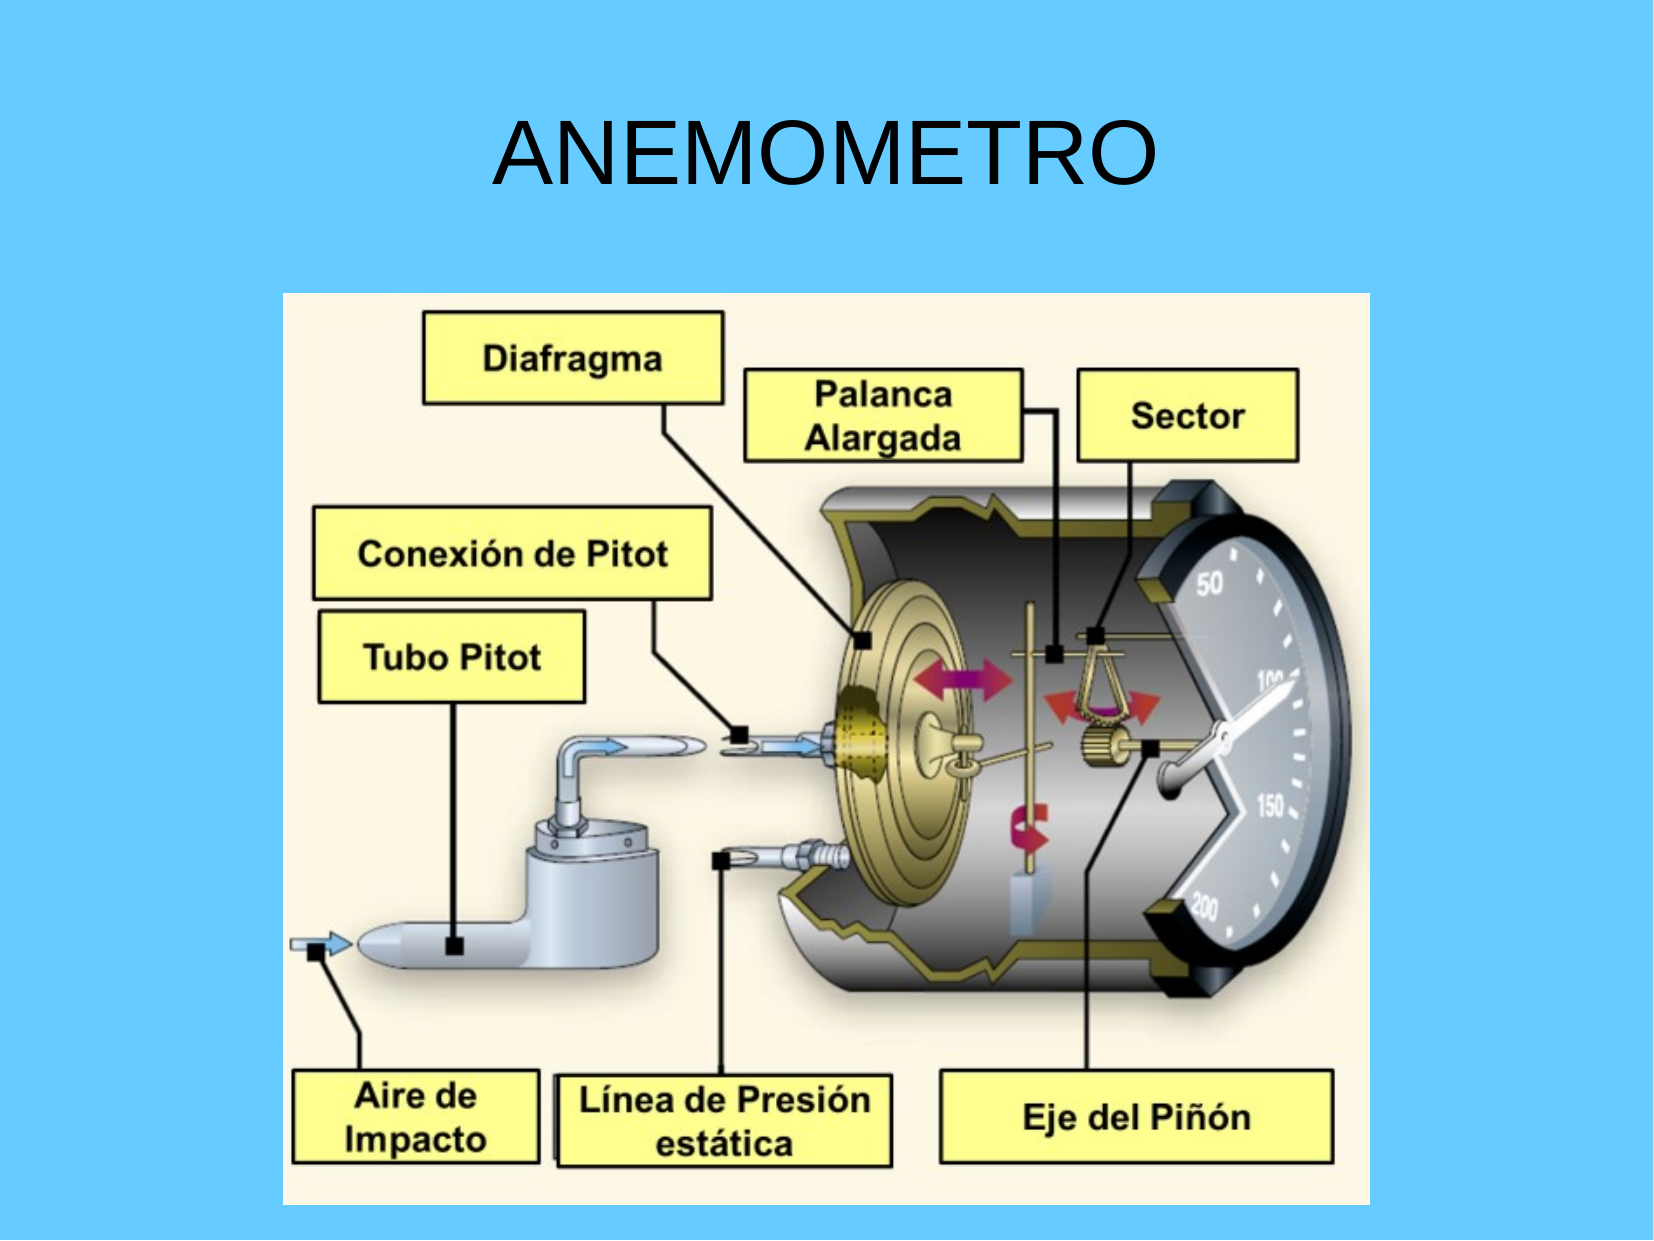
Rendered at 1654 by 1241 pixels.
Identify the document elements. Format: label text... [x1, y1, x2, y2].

picture [283, 293, 1370, 1205]
title ANEMOMETRO [82, 49, 1571, 257]
